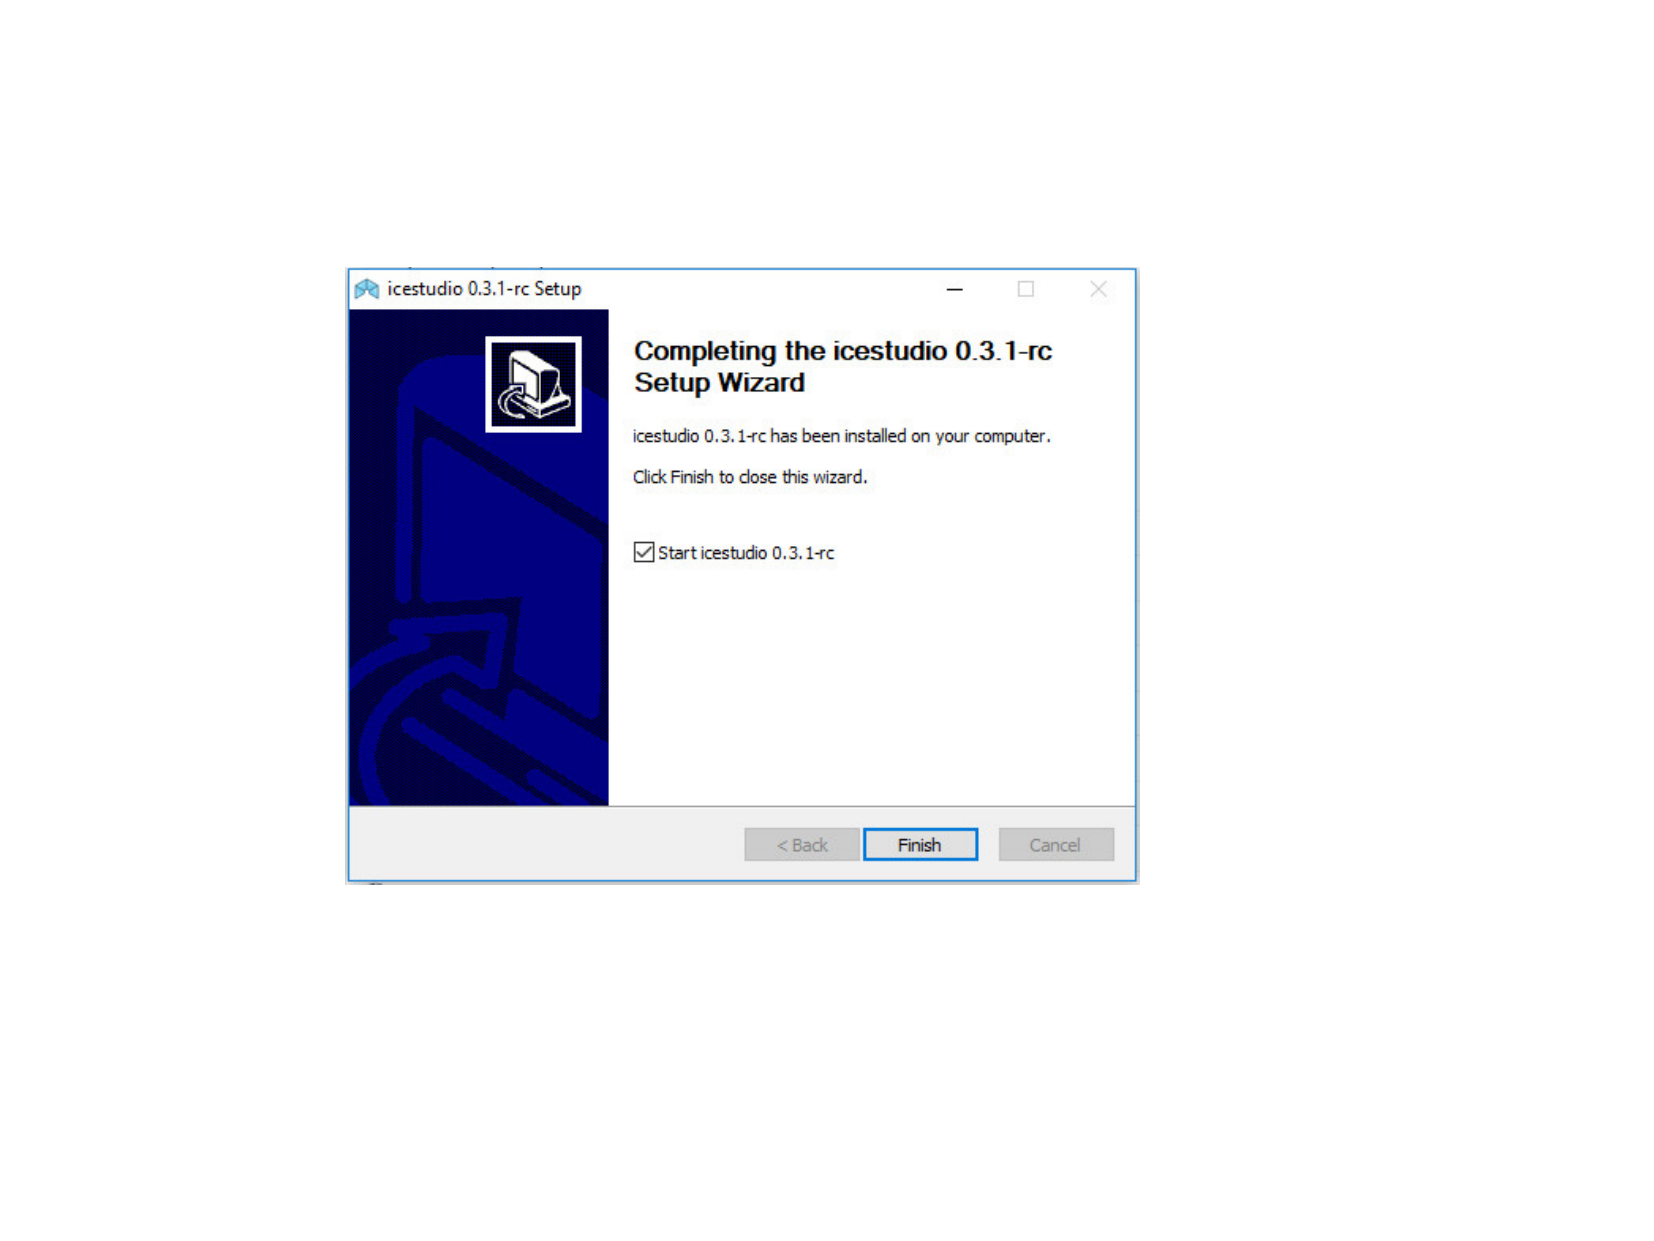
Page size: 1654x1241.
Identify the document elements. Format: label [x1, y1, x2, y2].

picture [345, 267, 1140, 886]
